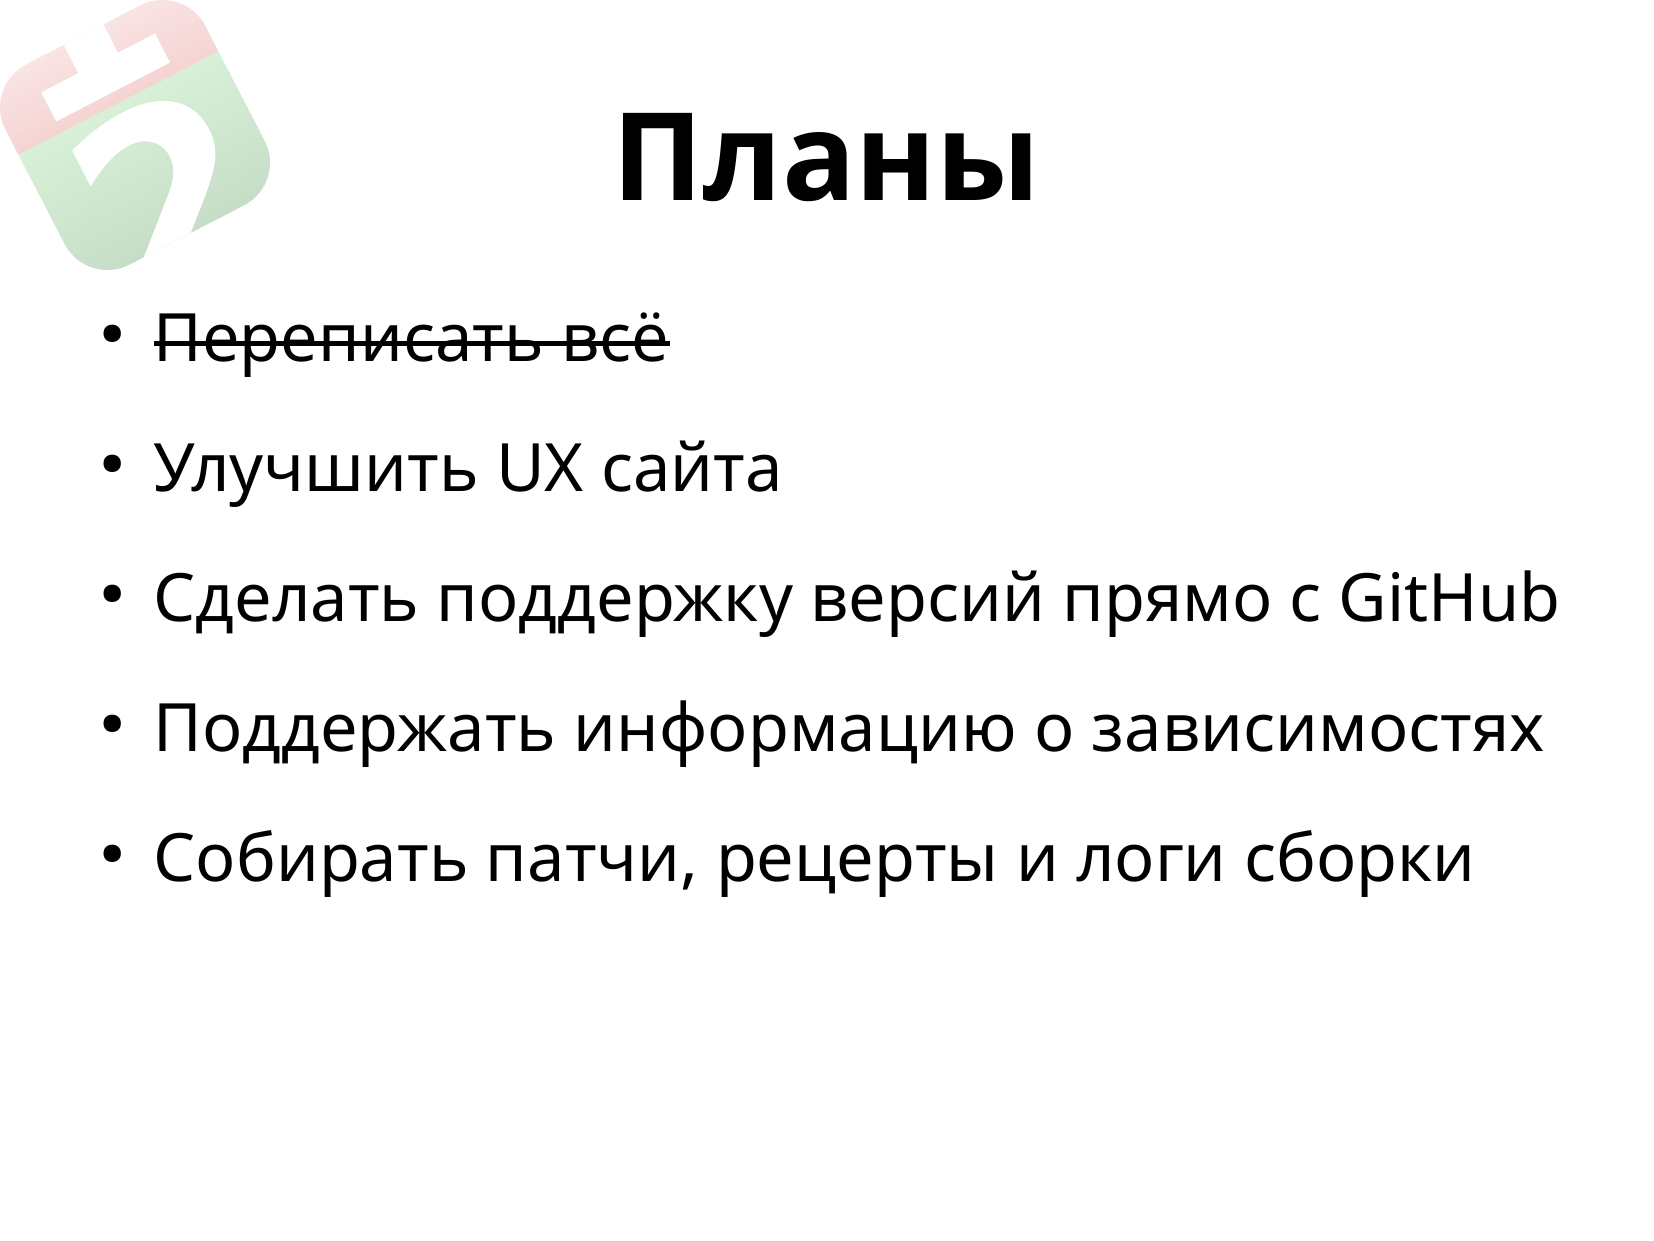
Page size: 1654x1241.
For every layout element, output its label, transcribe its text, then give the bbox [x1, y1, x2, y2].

title Планы [82, 49, 1571, 257]
list Переписать всё Улучшить UX сайта Сделать поддержку версий прямо с GitHub Поддержать информацию о зависимостях Собирать патчи, рецерты и логи сборки [82, 290, 1571, 1155]
